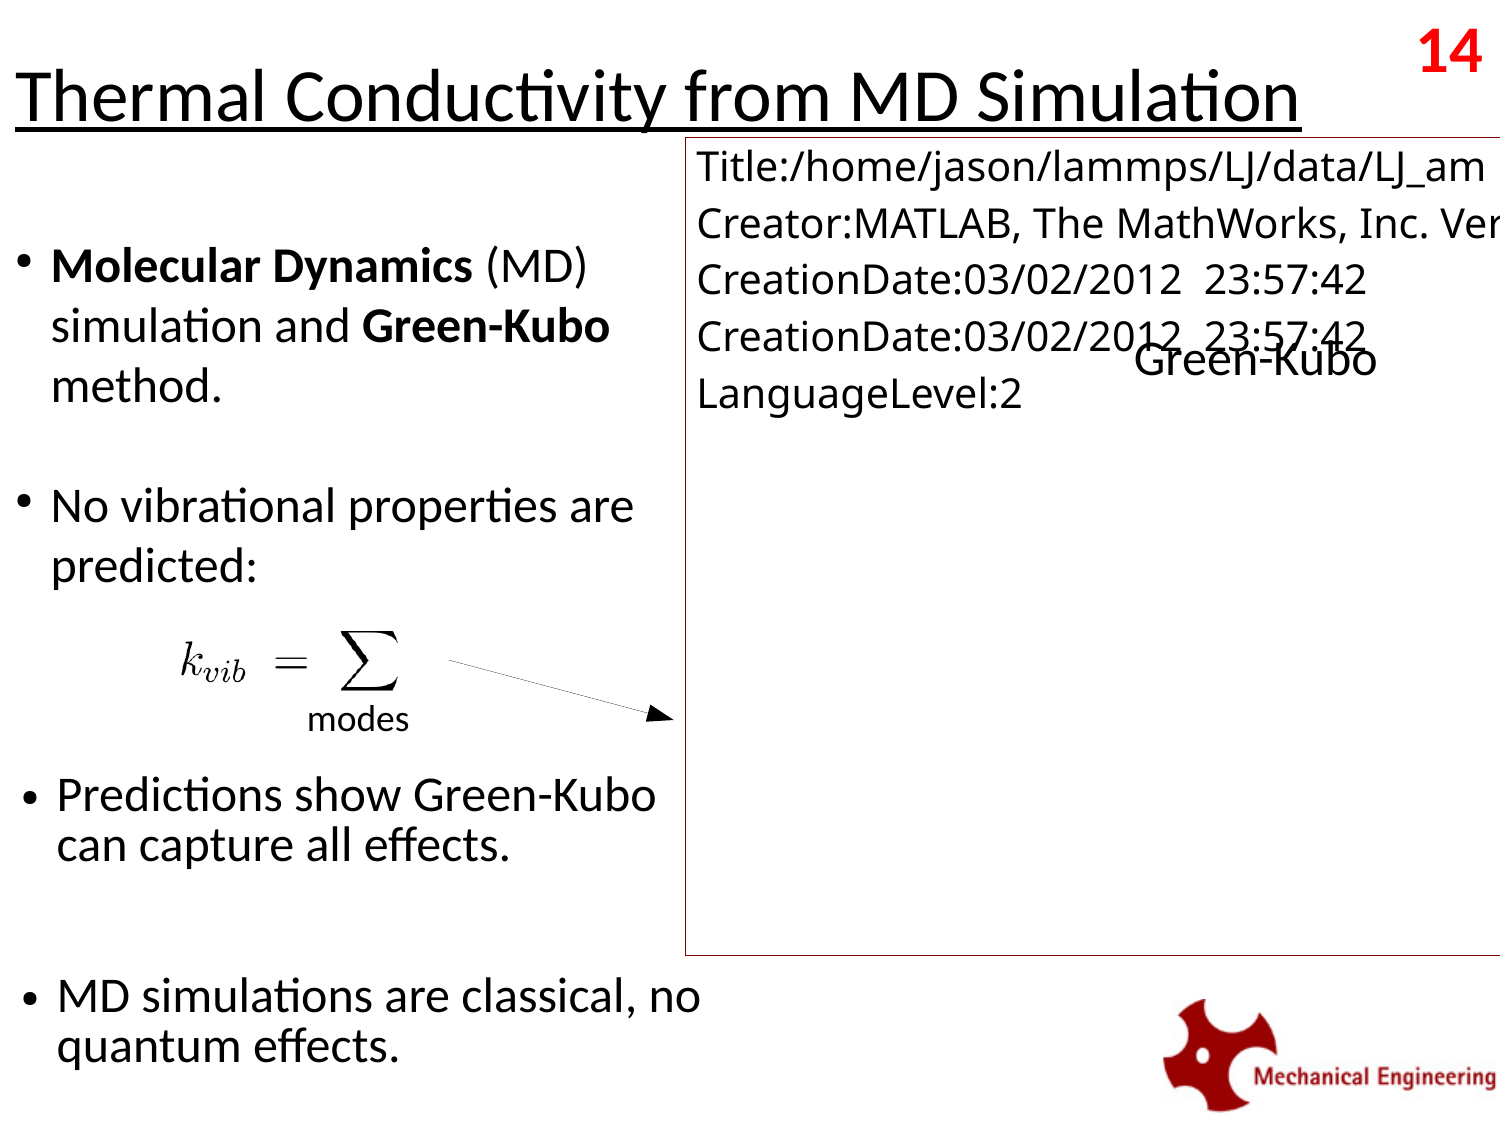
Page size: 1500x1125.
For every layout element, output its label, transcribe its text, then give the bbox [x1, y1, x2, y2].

picture [1162, 999, 1497, 1113]
text_box Green-Kubo [1119, 330, 1443, 404]
picture [261, 625, 310, 696]
picture [329, 608, 400, 696]
picture [682, 135, 1500, 956]
text_box Predictions show Green-Kubo can capture all effects. [6, 766, 736, 957]
text_box modes [256, 696, 527, 766]
text_box 14 [1400, 0, 1499, 93]
picture [173, 625, 250, 703]
text_box MD simulations are classical, no quantum effects. [6, 967, 811, 1116]
title Thermal Conductivity from MD Simulation [0, 0, 1351, 186]
text_box Molecular Dynamics (MD) simulation and Green-Kubo method. No vibrational properties are predicted: [0, 224, 736, 600]
